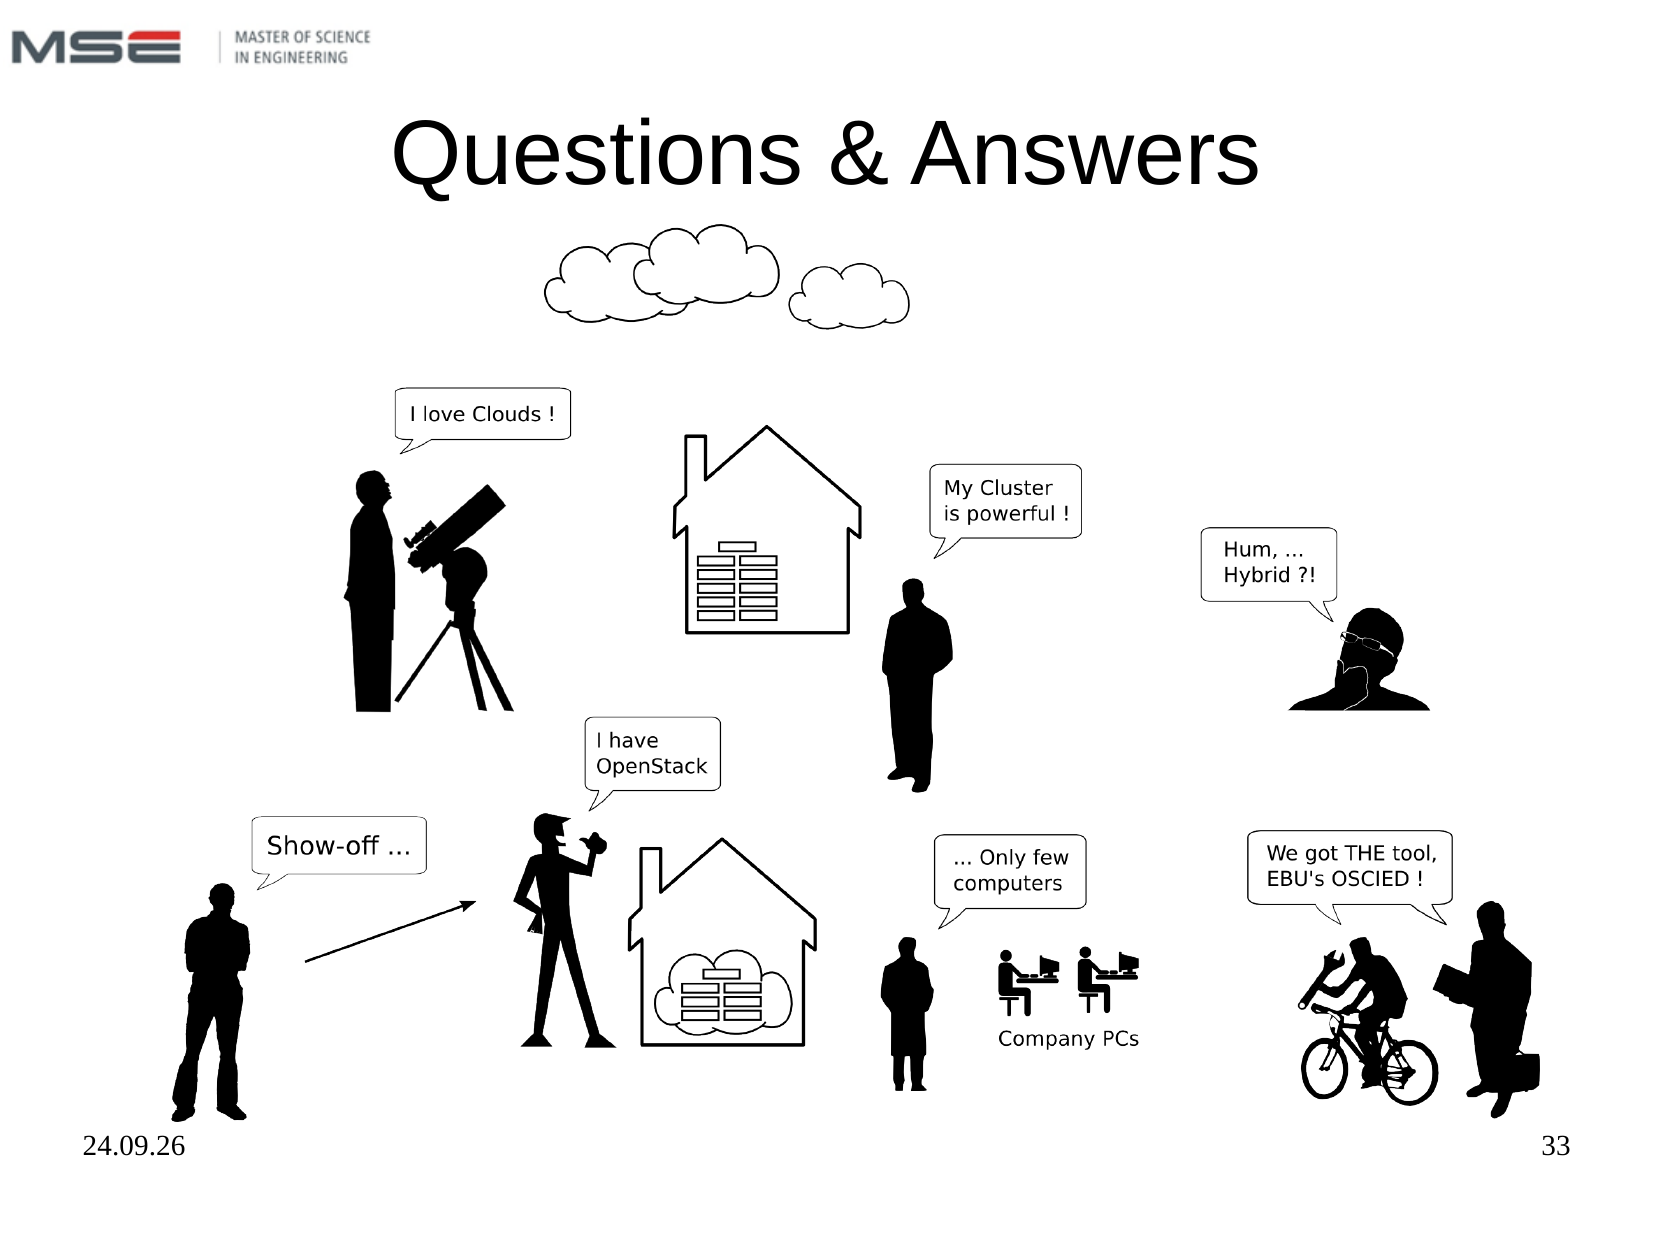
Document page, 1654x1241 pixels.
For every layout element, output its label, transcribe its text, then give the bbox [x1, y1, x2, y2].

picture [3, 0, 402, 107]
picture [171, 224, 1540, 1123]
title Questions & Answers [82, 49, 1571, 257]
